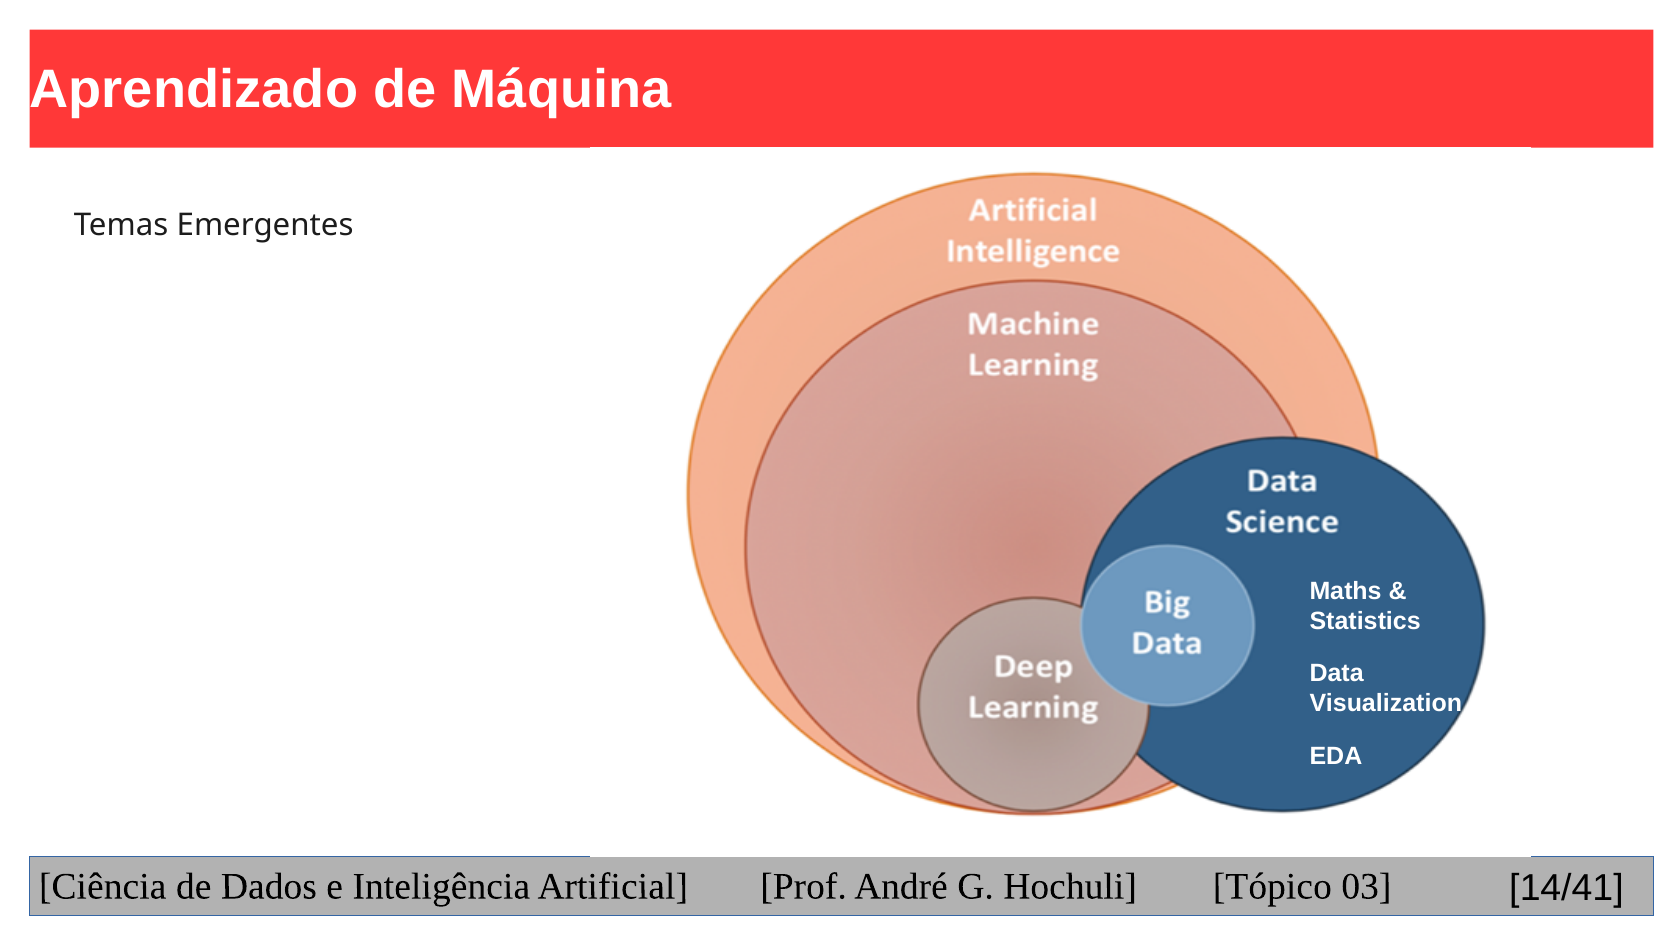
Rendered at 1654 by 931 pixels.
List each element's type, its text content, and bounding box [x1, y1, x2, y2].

text_box Temas Emergentes [59, 194, 386, 355]
picture [590, 147, 1531, 857]
text_box Maths & Statistics Data Visualization EDA [1294, 566, 1497, 749]
title Aprendizado de Máquina [29, 29, 1654, 148]
